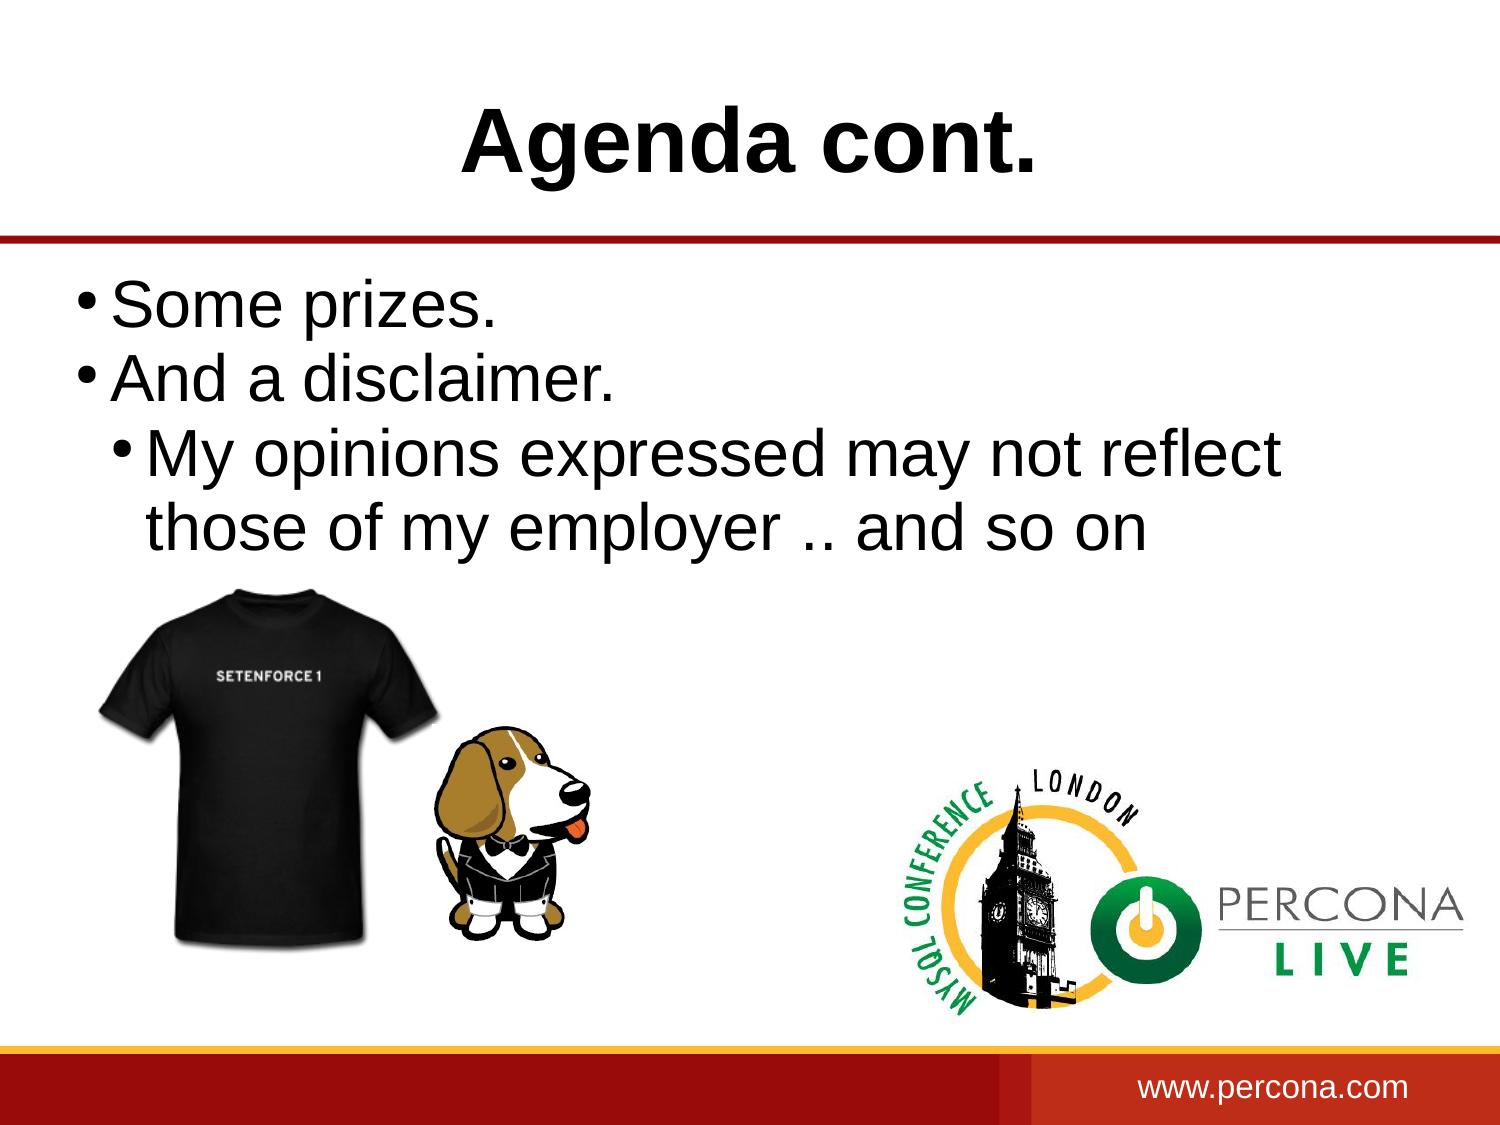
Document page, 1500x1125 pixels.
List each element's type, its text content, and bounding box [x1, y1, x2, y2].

text_box [75, 575, 592, 961]
text_box [881, 752, 1487, 1040]
text_box Some prizes. And a disclaimer. My opinions expressed may not reflect those of my employer .. and so on [75, 263, 1425, 1006]
text_box Agenda cont. [75, 44, 1425, 233]
